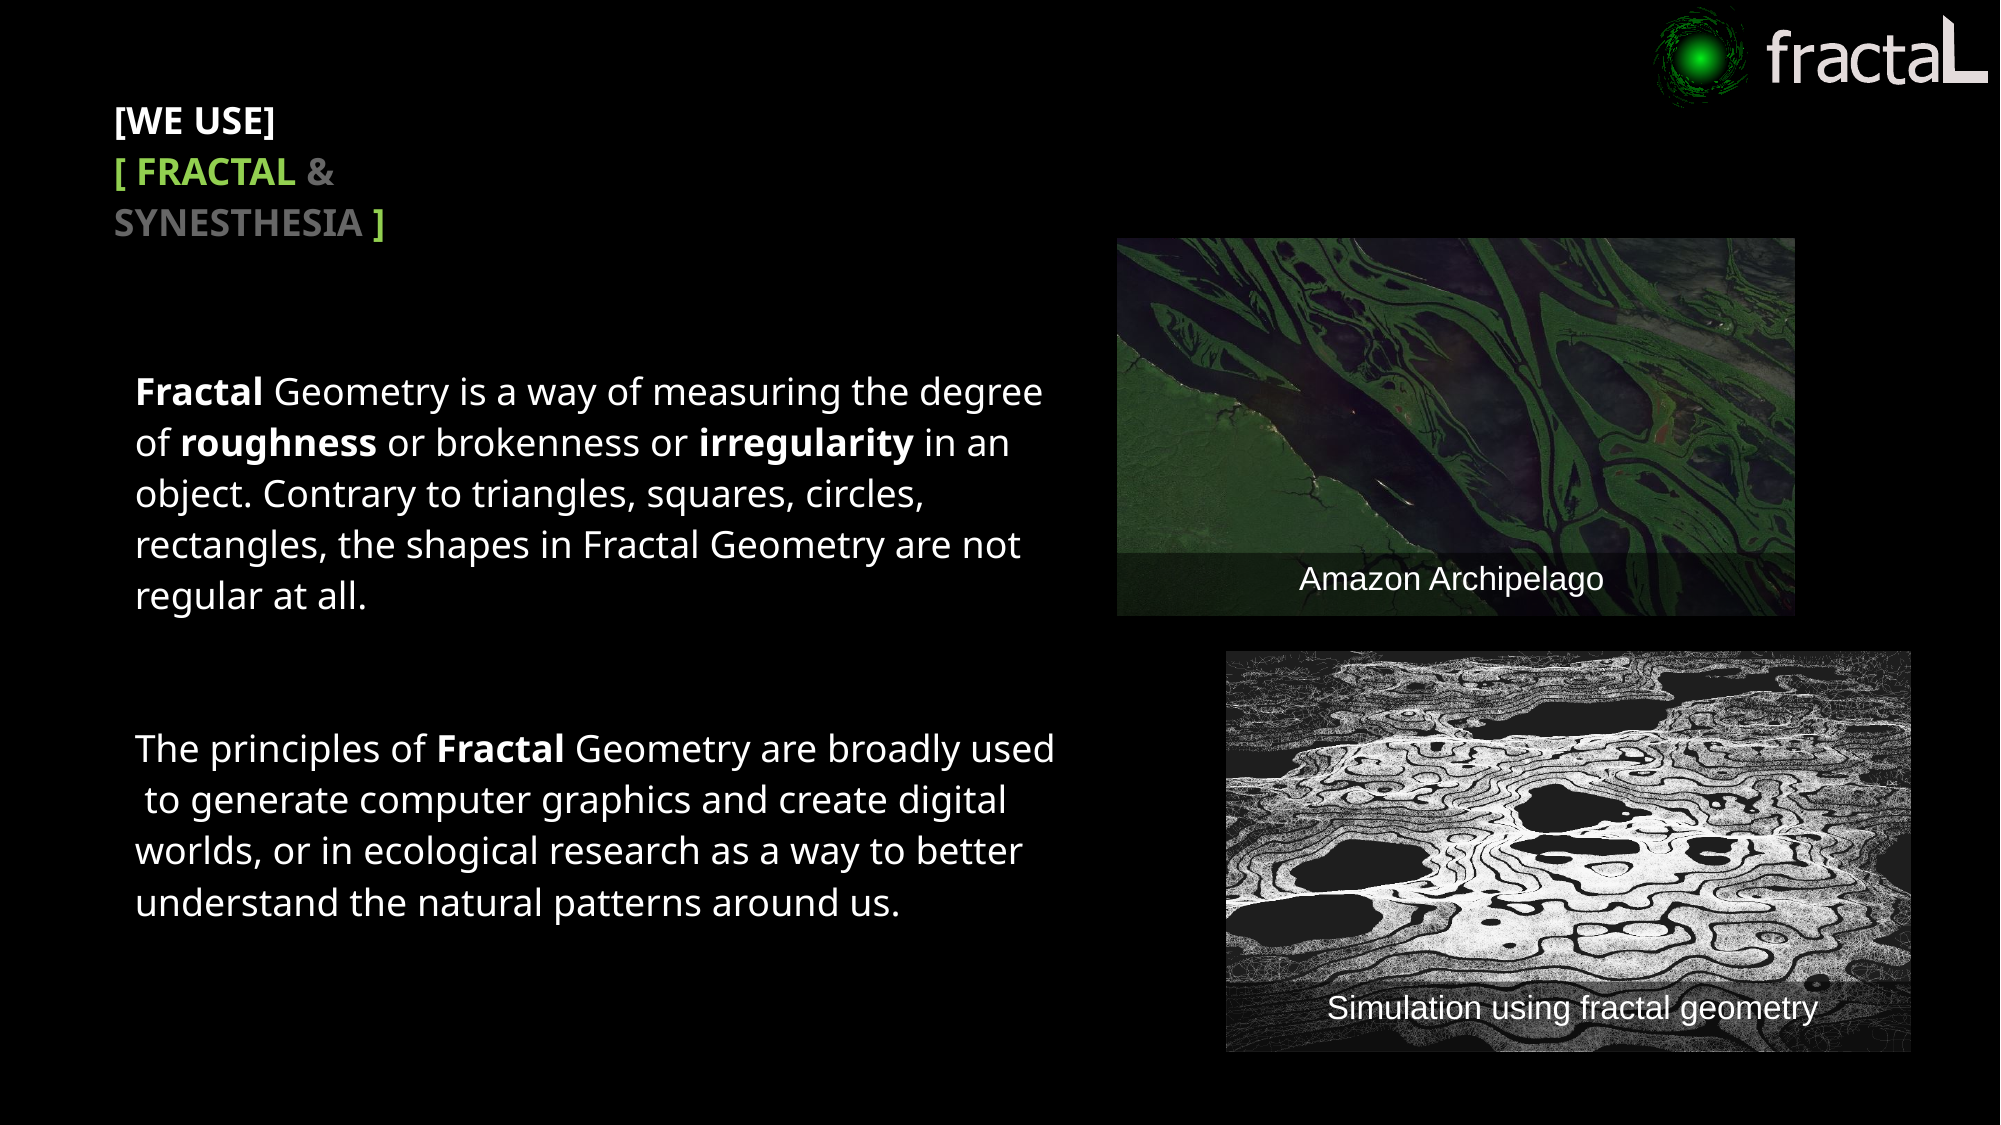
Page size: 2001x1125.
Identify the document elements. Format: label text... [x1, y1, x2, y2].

picture [1226, 651, 1911, 981]
text_box [WE USE] [ FRACTAL & synesthesia ] [99, 86, 496, 235]
picture [1653, 5, 1988, 108]
text_box Simulation using fractal geometry [1226, 981, 1921, 1052]
text_box Amazon Archipelago [1109, 552, 1795, 621]
text_box Fractal Geometry is a way of measuring the degree of roughness or brokenness or irregularity in an object. Contrary to triangles, squares, circles, rectangles, the shapes in Fractal Geometry are not regular at all. The principles of Fractal Geometry are broadly used to generate computer graphics and create digital worlds, or in ecological research as a way to better understand the natural patterns around us. [120, 358, 1081, 969]
picture [1117, 238, 1795, 552]
